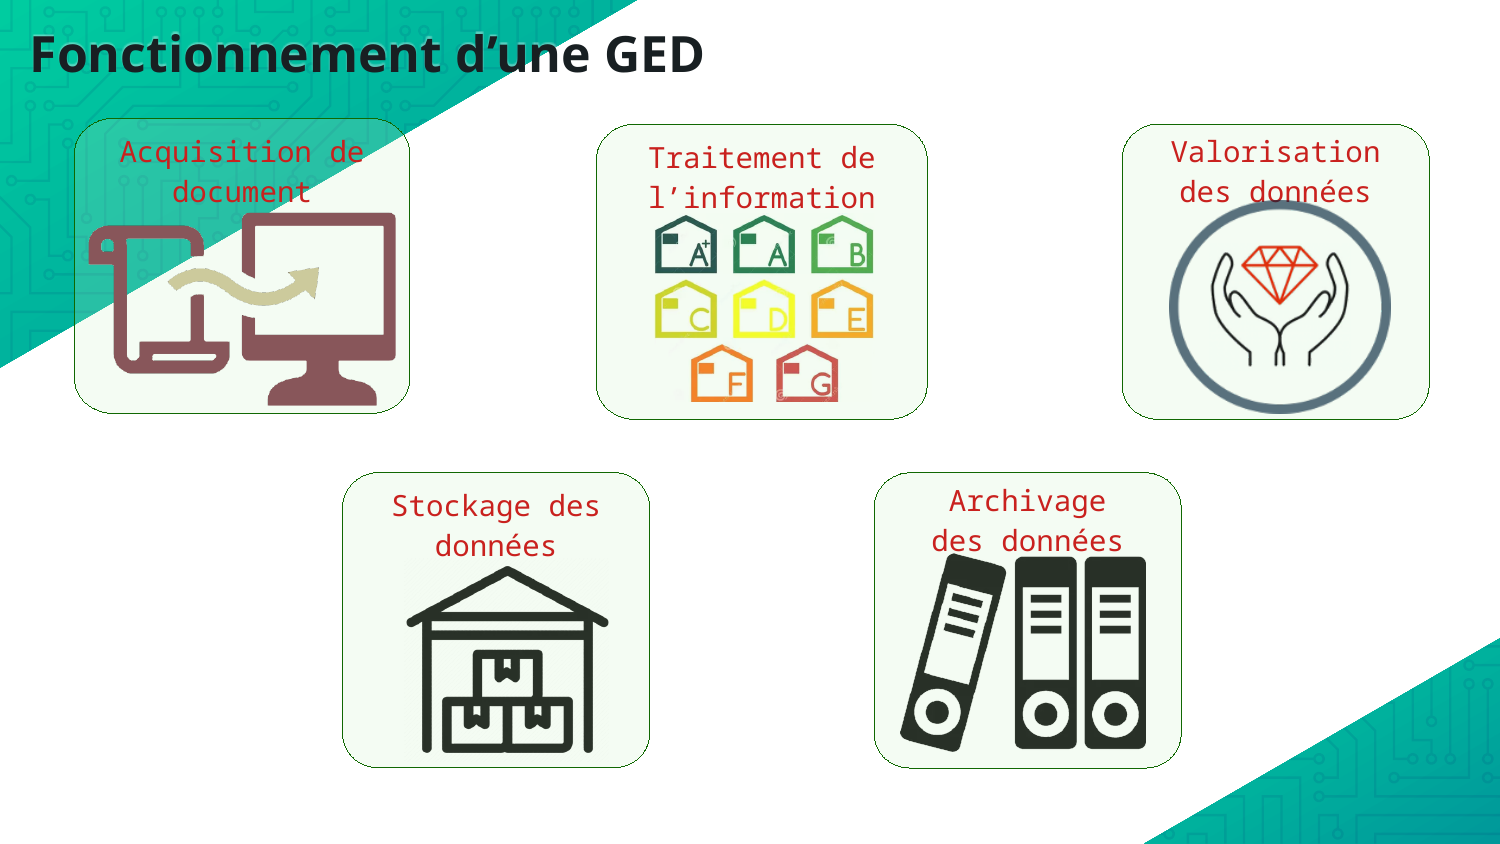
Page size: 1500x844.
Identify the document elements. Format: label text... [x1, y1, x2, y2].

text_box [1122, 205, 1430, 420]
text_box [874, 554, 1182, 769]
text_box Archivage des données [874, 472, 1182, 554]
text_box Stockage des données [342, 478, 650, 561]
title Fonctionnement d’une GED [29, 29, 1249, 88]
text_box [613, 124, 911, 130]
text_box Valorisation des données [1122, 124, 1430, 205]
text_box Acquisition de document [70, 124, 414, 218]
text_box [596, 213, 928, 420]
text_box [74, 218, 410, 414]
picture [1169, 200, 1391, 414]
text_box [359, 472, 633, 478]
text_box [95, 118, 390, 124]
text_box [342, 561, 650, 768]
text_box Traitement de l’information [596, 130, 928, 213]
